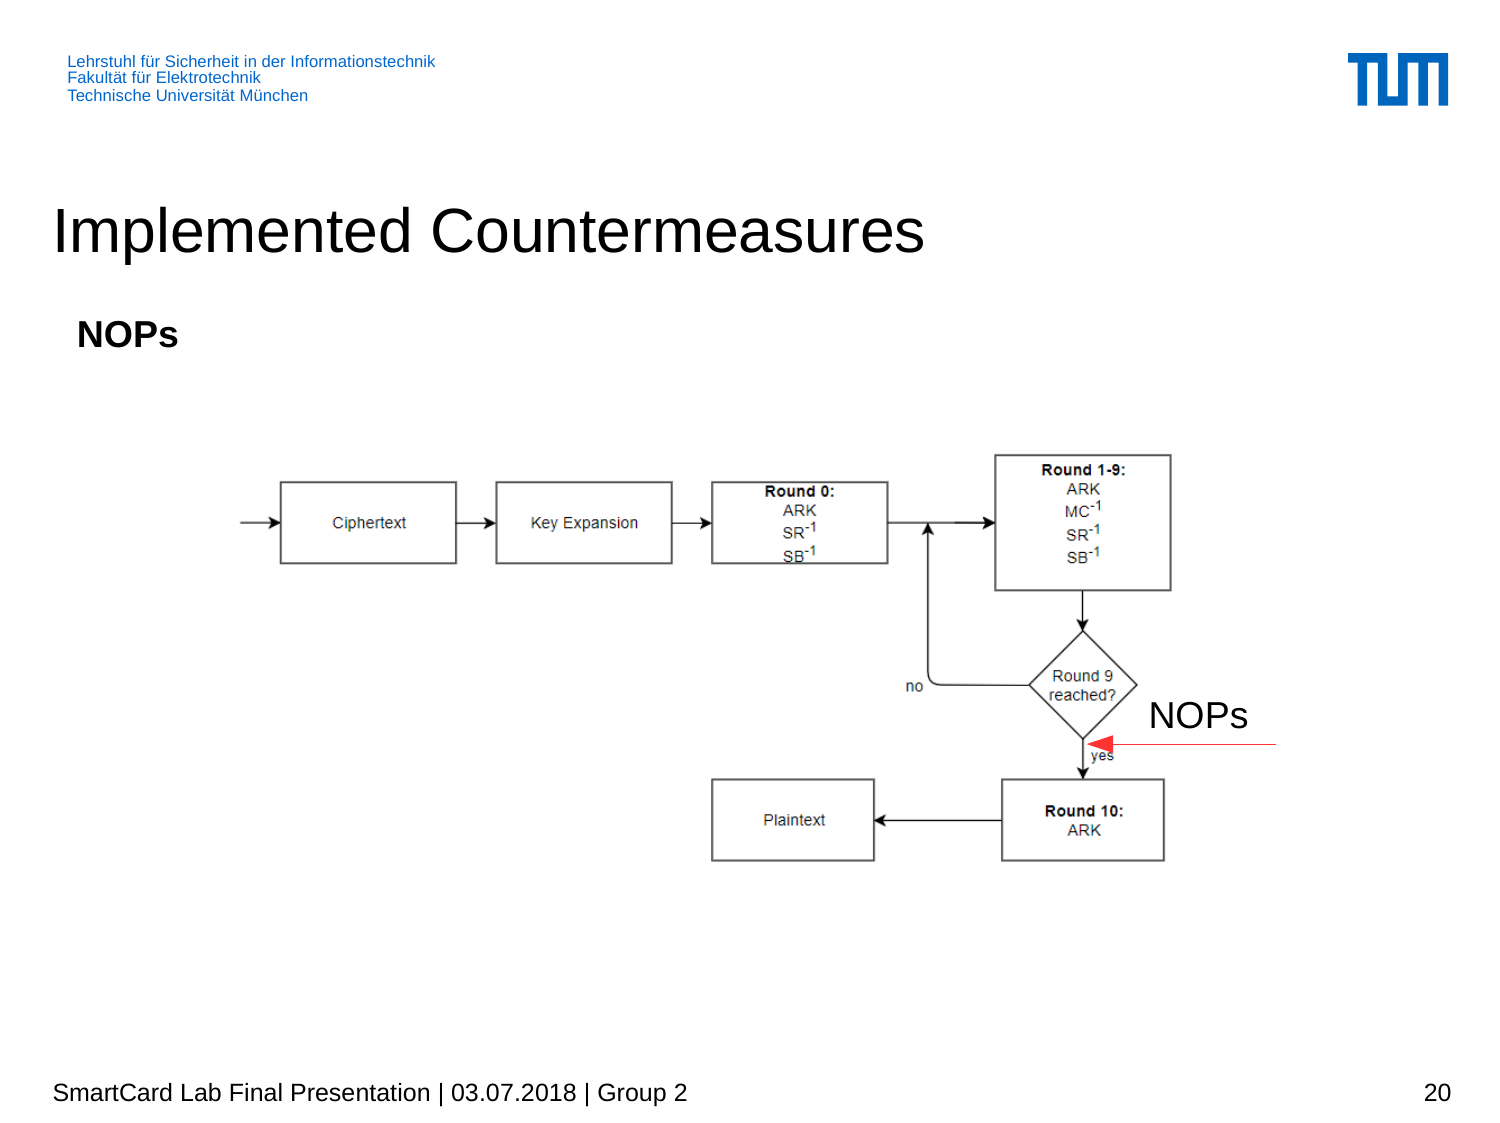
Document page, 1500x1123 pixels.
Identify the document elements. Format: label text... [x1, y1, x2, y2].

list NOPs [41, 307, 1441, 526]
title Implemented Countermeasures [52, 195, 1453, 266]
text_box NOPs [1133, 687, 1276, 745]
picture [236, 436, 1182, 874]
